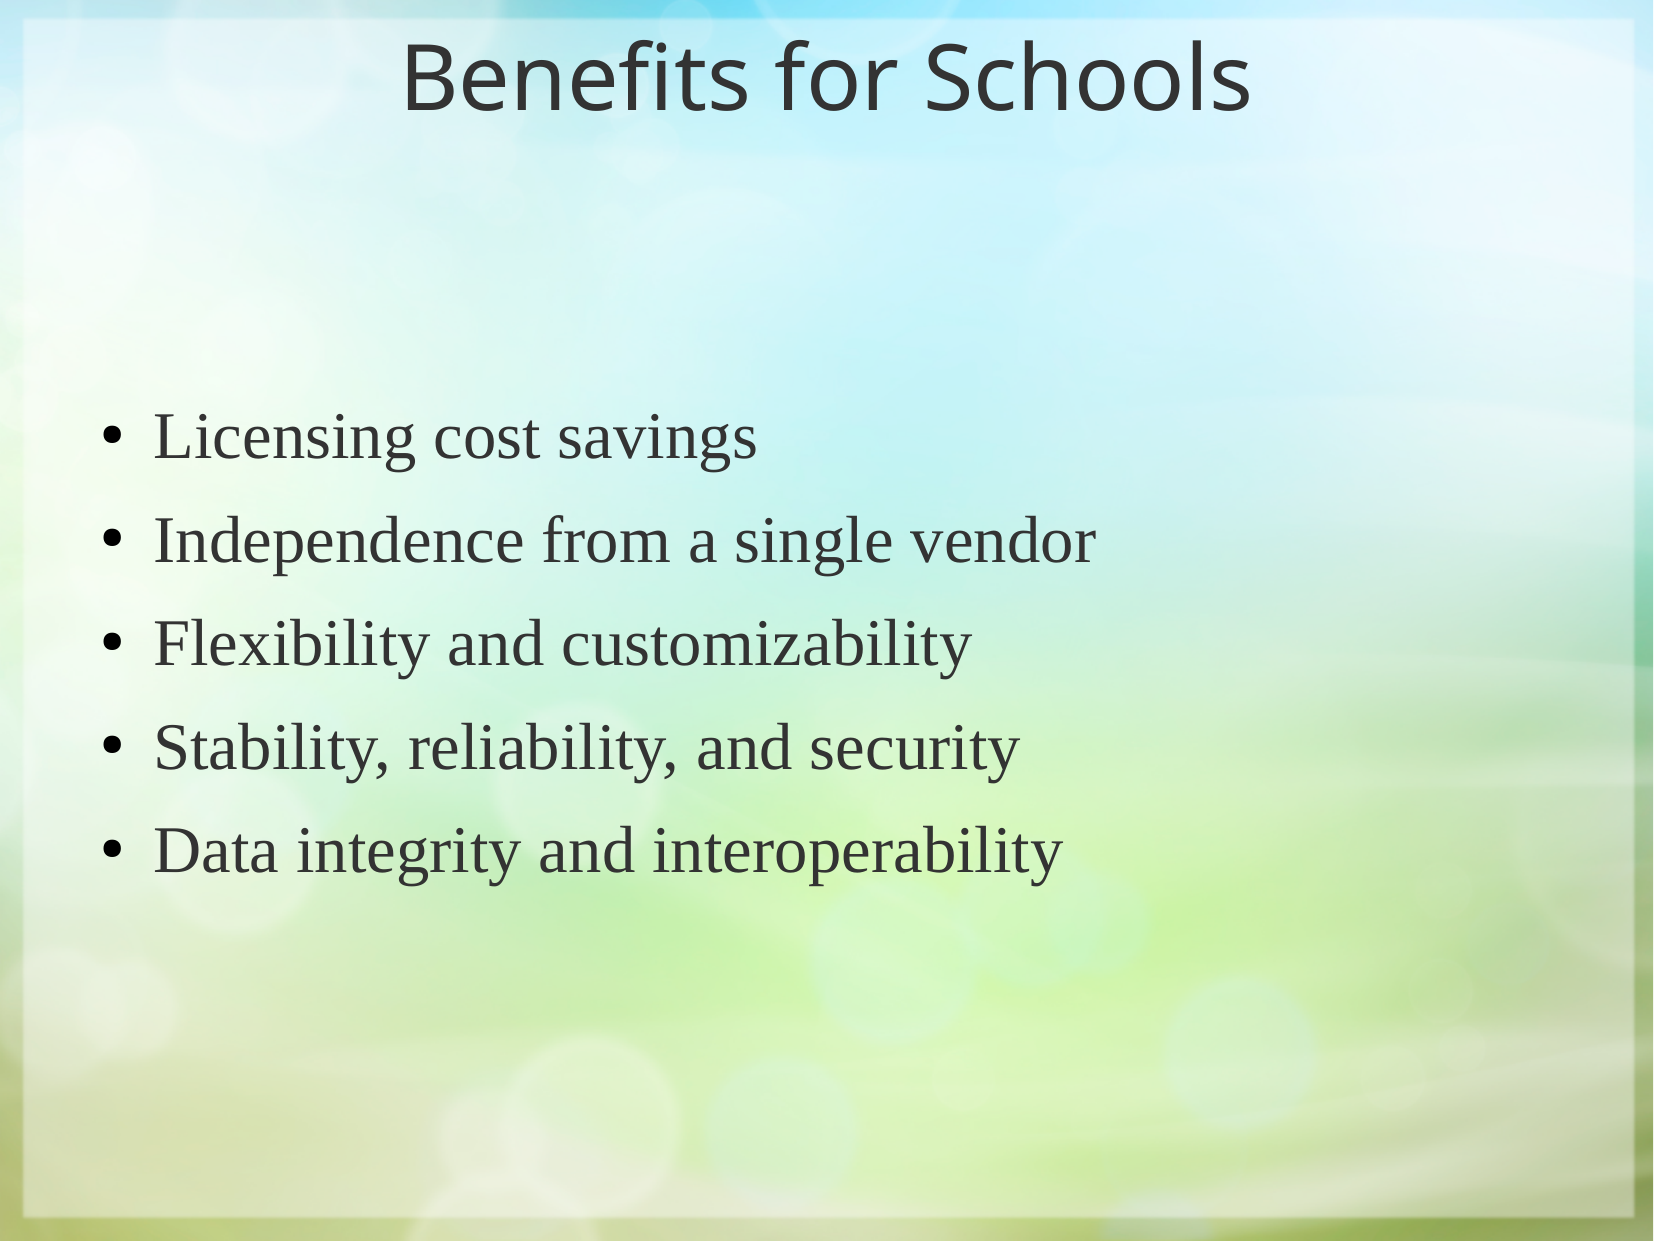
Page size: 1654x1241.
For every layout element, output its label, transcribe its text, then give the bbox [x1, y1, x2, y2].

list Licensing cost savings Independence from a single vendor Flexibility and customizability Stability, reliability, and security Data integrity and interoperability [82, 399, 1571, 888]
picture [0, 0, 1654, 1241]
title Benefits for Schools [82, 0, 1571, 151]
